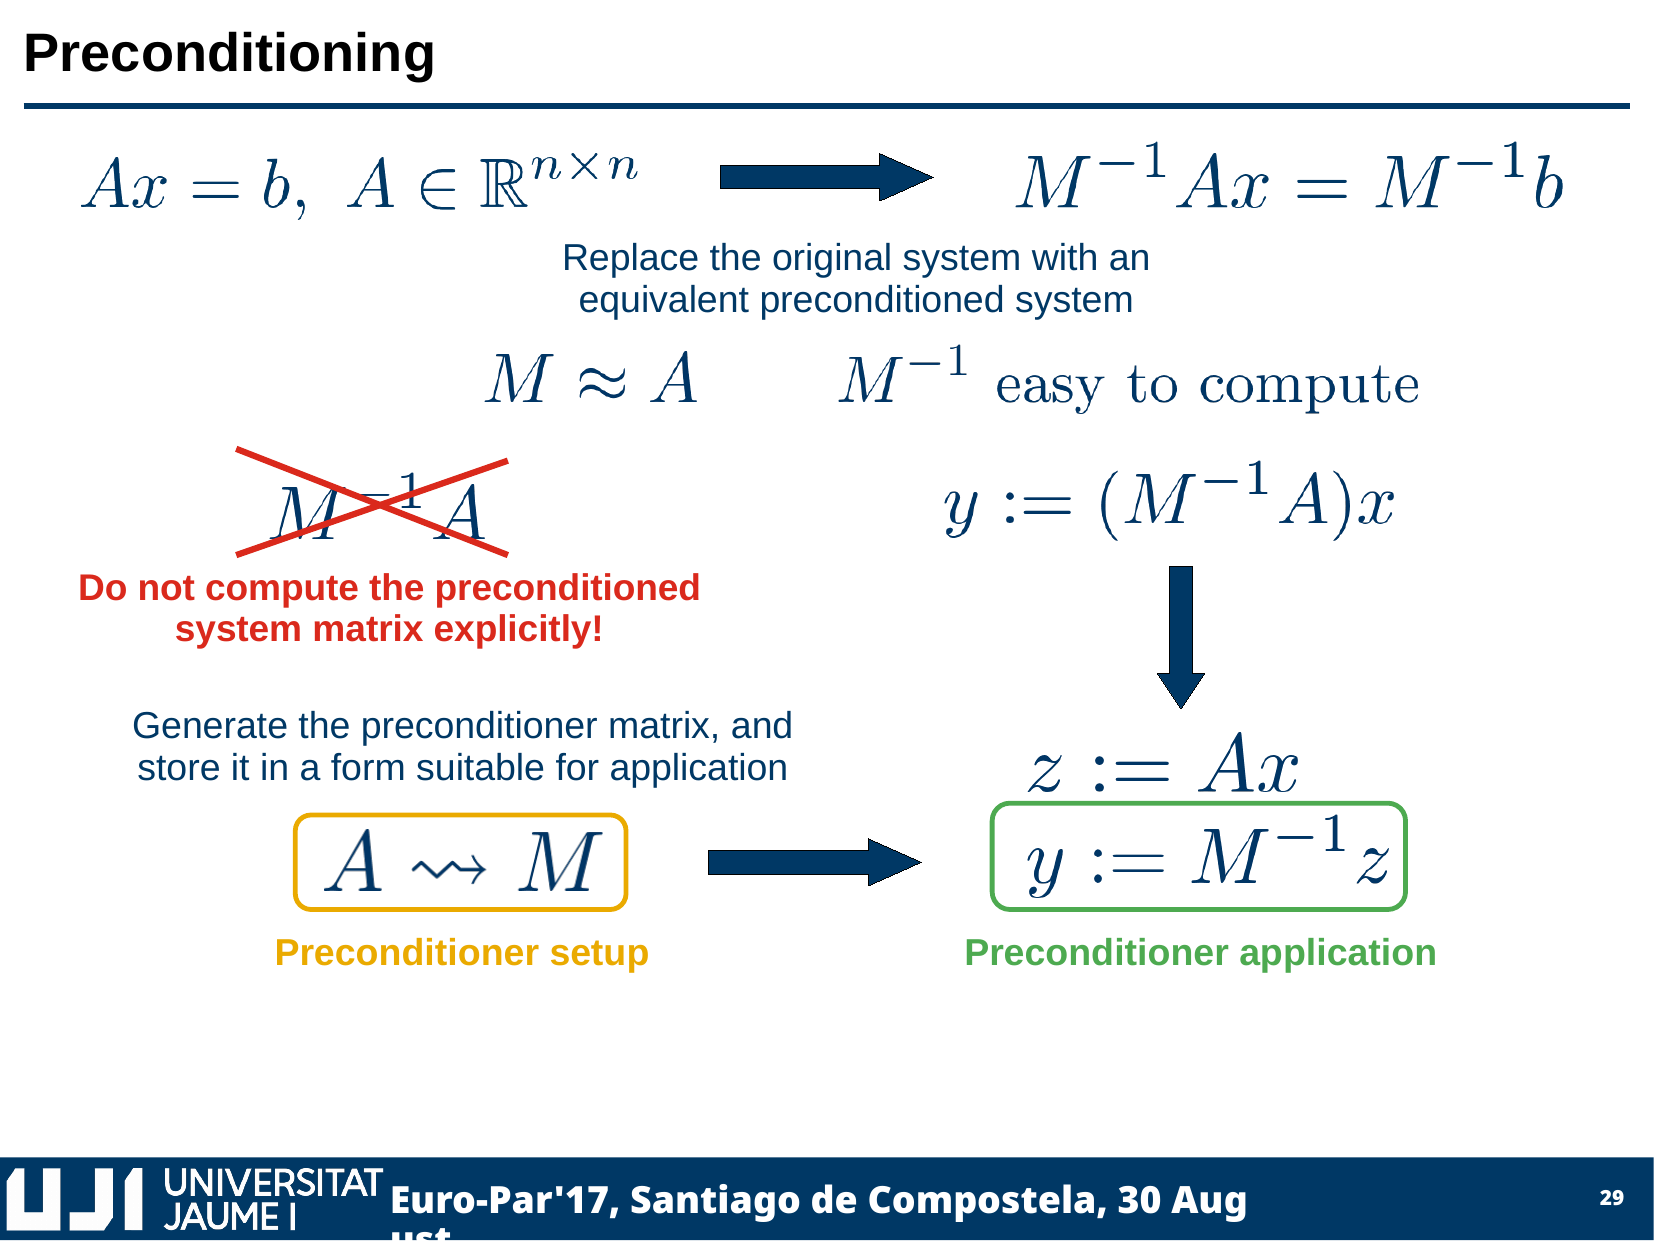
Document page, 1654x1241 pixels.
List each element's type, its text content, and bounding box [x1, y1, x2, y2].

picture [0, 1158, 390, 1241]
text_box [720, 153, 934, 201]
picture [391, 473, 485, 539]
text_box [708, 838, 922, 886]
text_box Preconditioner setup [259, 923, 665, 981]
picture [269, 472, 368, 539]
picture [1027, 814, 1389, 898]
picture [81, 153, 638, 220]
picture [1027, 732, 1298, 792]
picture [295, 509, 455, 539]
picture [1015, 141, 1563, 208]
picture [944, 460, 1394, 541]
text_box Preconditioner application [949, 923, 1453, 981]
picture [484, 351, 697, 402]
picture [838, 344, 1418, 414]
picture [307, 472, 462, 501]
picture [324, 829, 603, 891]
text_box [1157, 566, 1205, 709]
text_box Do not compute the preconditioned system matrix explicitly! [0, 566, 733, 650]
title Preconditioning [23, 0, 1630, 107]
list Replace the original system with an equivalent preconditioned system [437, 236, 1205, 343]
text_box Generate the preconditioner matrix, and store it in a form suitable for application [117, 696, 838, 795]
